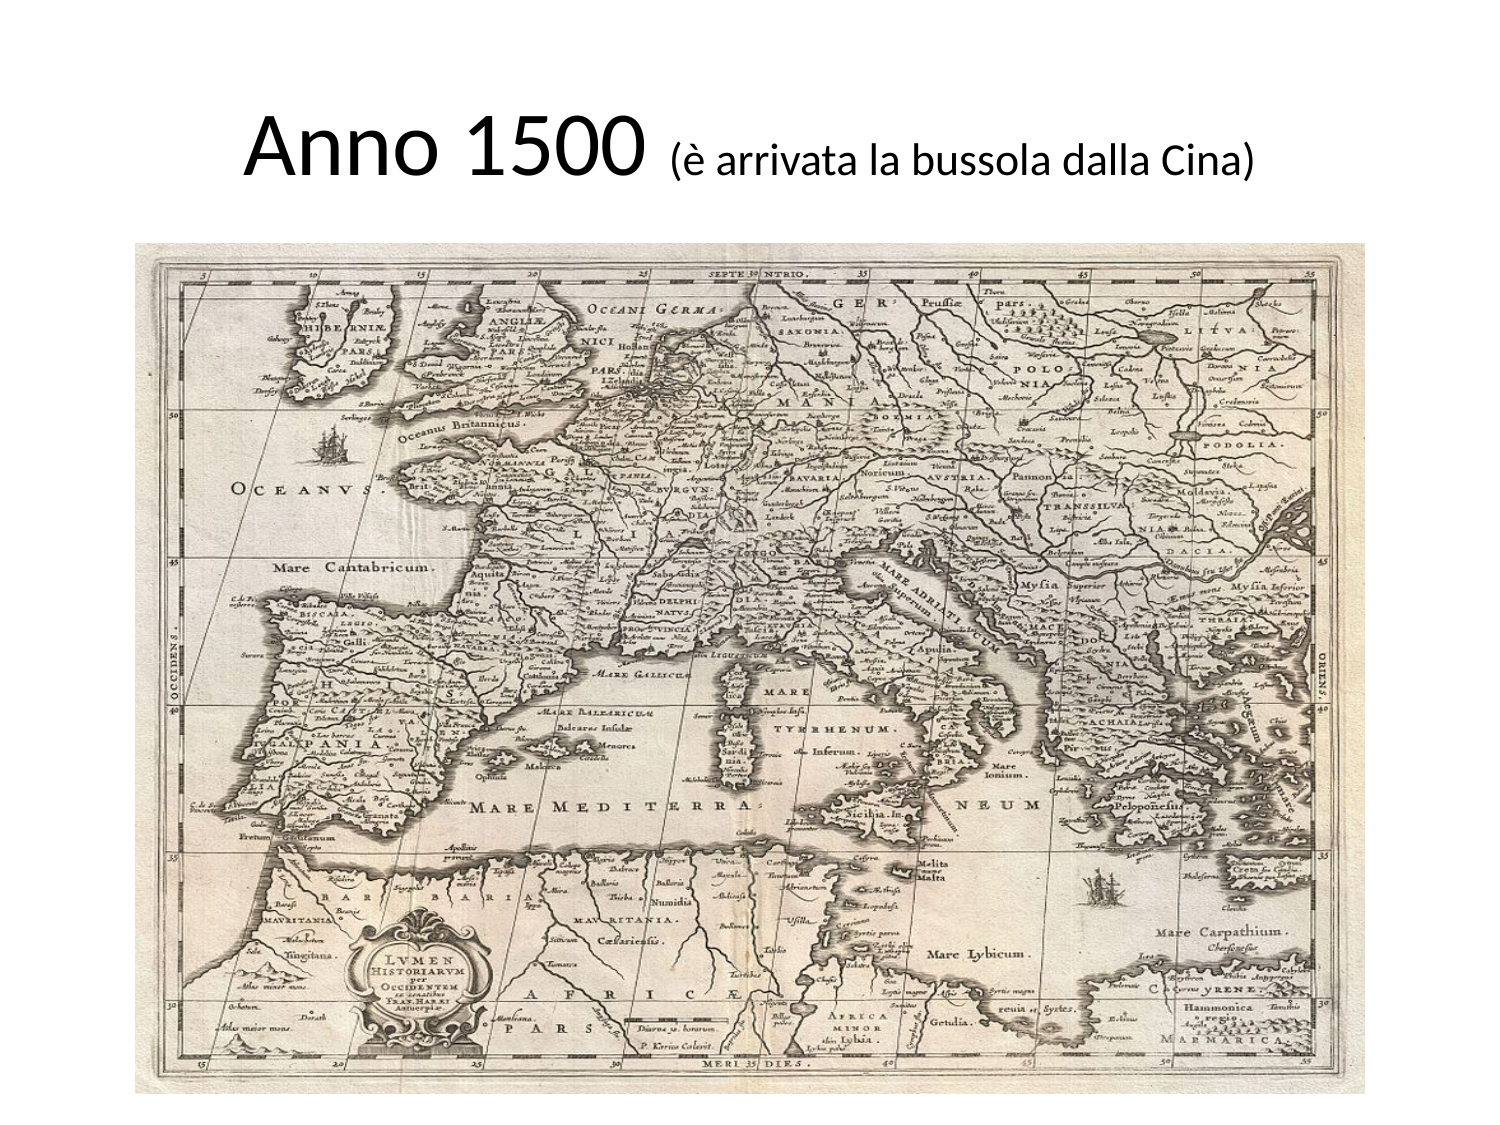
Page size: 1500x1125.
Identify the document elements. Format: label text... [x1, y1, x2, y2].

title Anno 1500 (è arrivata la bussola dalla Cina) [75, 45, 1425, 233]
picture [135, 243, 1365, 1094]
